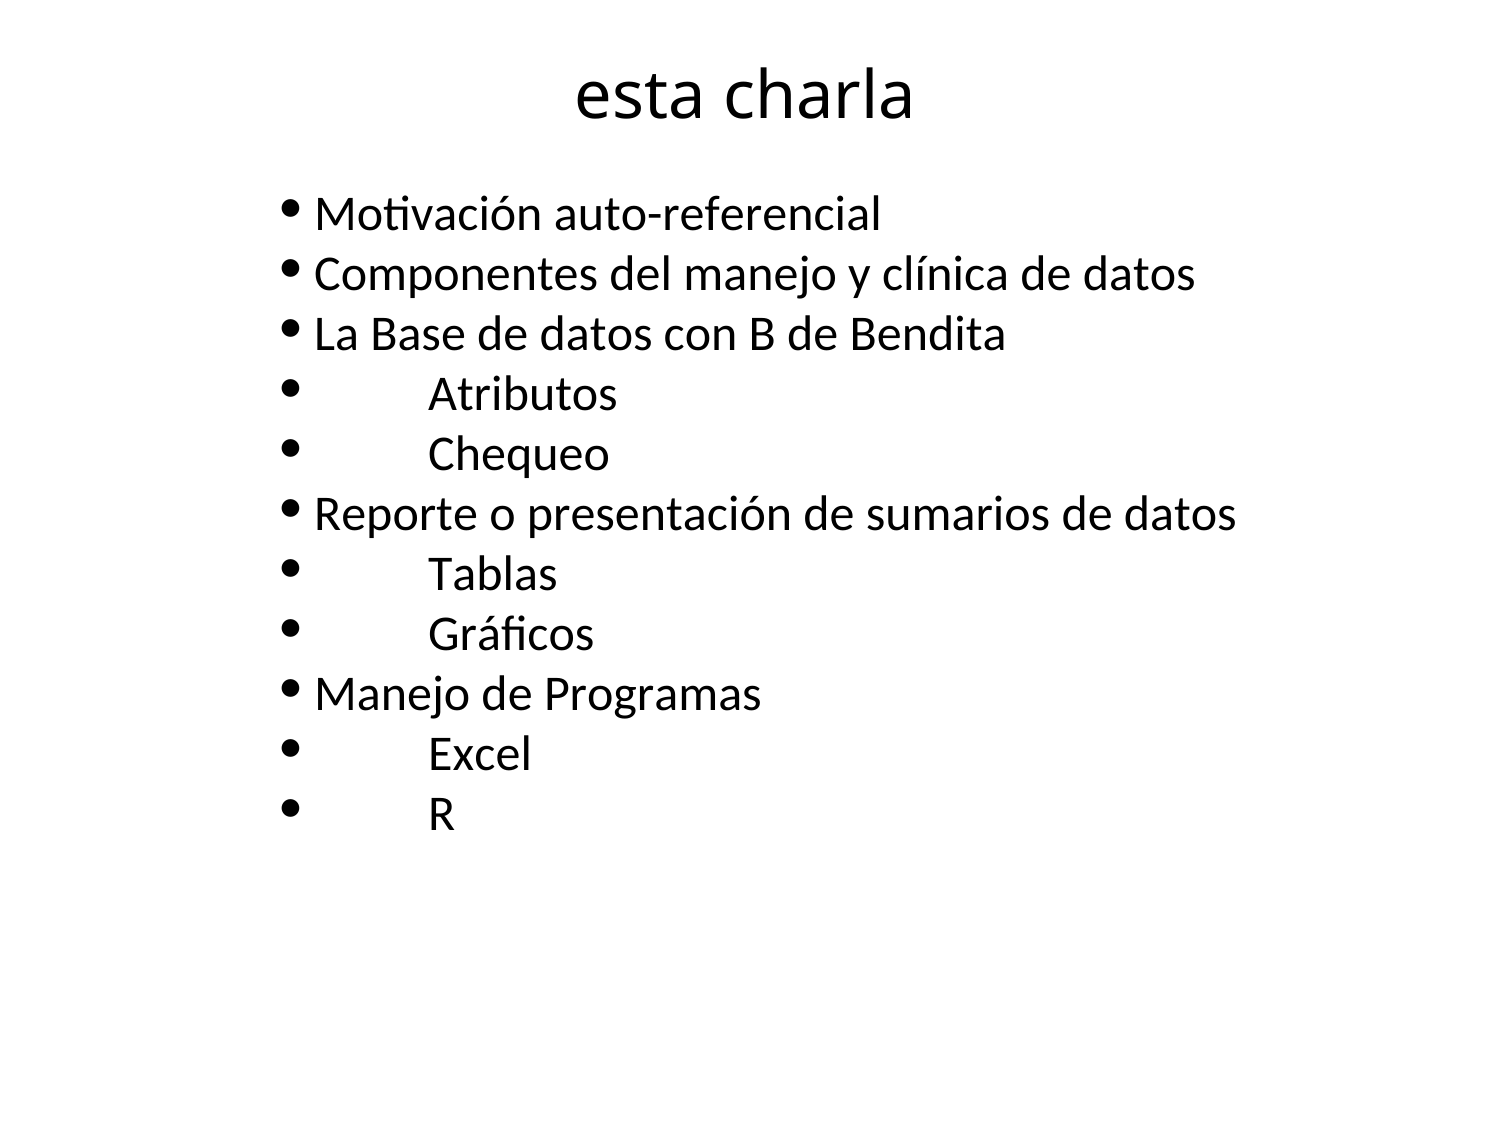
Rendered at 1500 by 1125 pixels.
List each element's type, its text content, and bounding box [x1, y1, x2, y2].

text_box Motivación auto-referencial Componentes del manejo y clínica de datos La Base de datos con B de Bendita Atributos Chequeo Reporte o presentación de sumarios de datos Tablas Gráficos Manejo de Programas Excel R [263, 172, 1253, 849]
text_box esta charla [559, 43, 932, 140]
